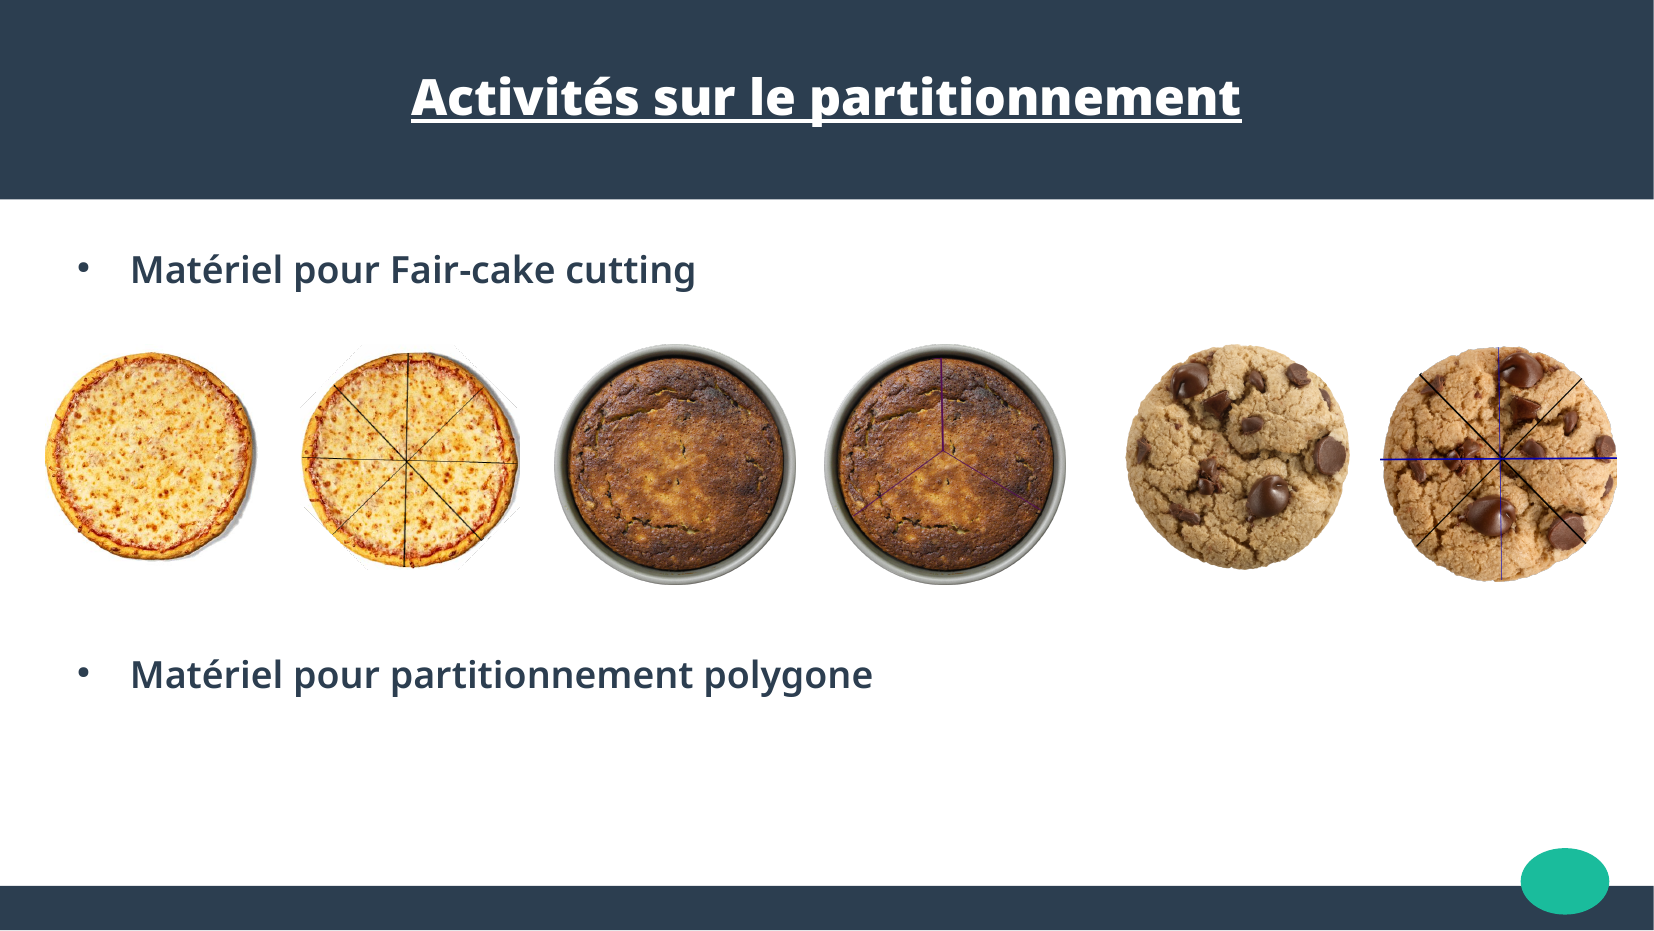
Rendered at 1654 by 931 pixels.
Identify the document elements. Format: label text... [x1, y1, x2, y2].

picture [1125, 344, 1350, 571]
picture [554, 344, 796, 586]
picture [45, 344, 271, 571]
title Activités sur le partitionnement [59, 37, 1595, 155]
picture [300, 344, 520, 571]
list Matériel pour Fair-cake cutting Matériel pour partitionnement polygone [59, 243, 1595, 864]
picture [1380, 344, 1617, 582]
picture [824, 344, 1066, 586]
